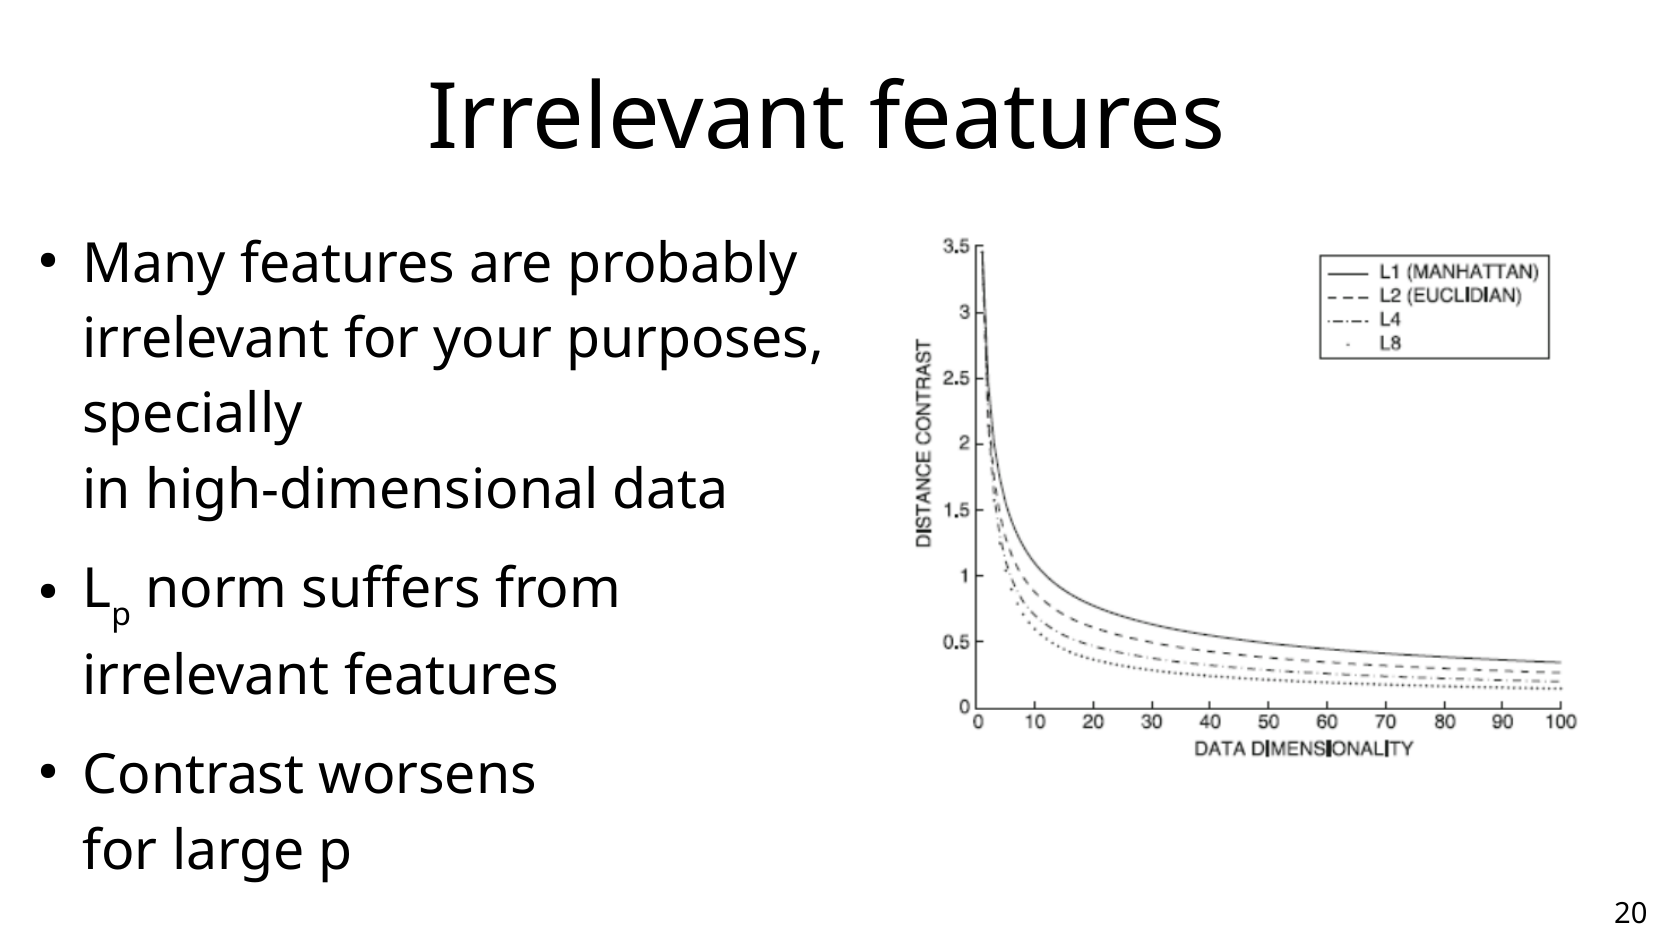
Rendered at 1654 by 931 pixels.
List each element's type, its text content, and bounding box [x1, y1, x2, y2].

list Many features are probably irrelevant for your purposes, specially in high-dimensional data Lp norm suffers from irrelevant features Contrast worsens for large p [23, 223, 841, 901]
picture [885, 209, 1625, 761]
title Irrelevant features [82, 1, 1571, 226]
